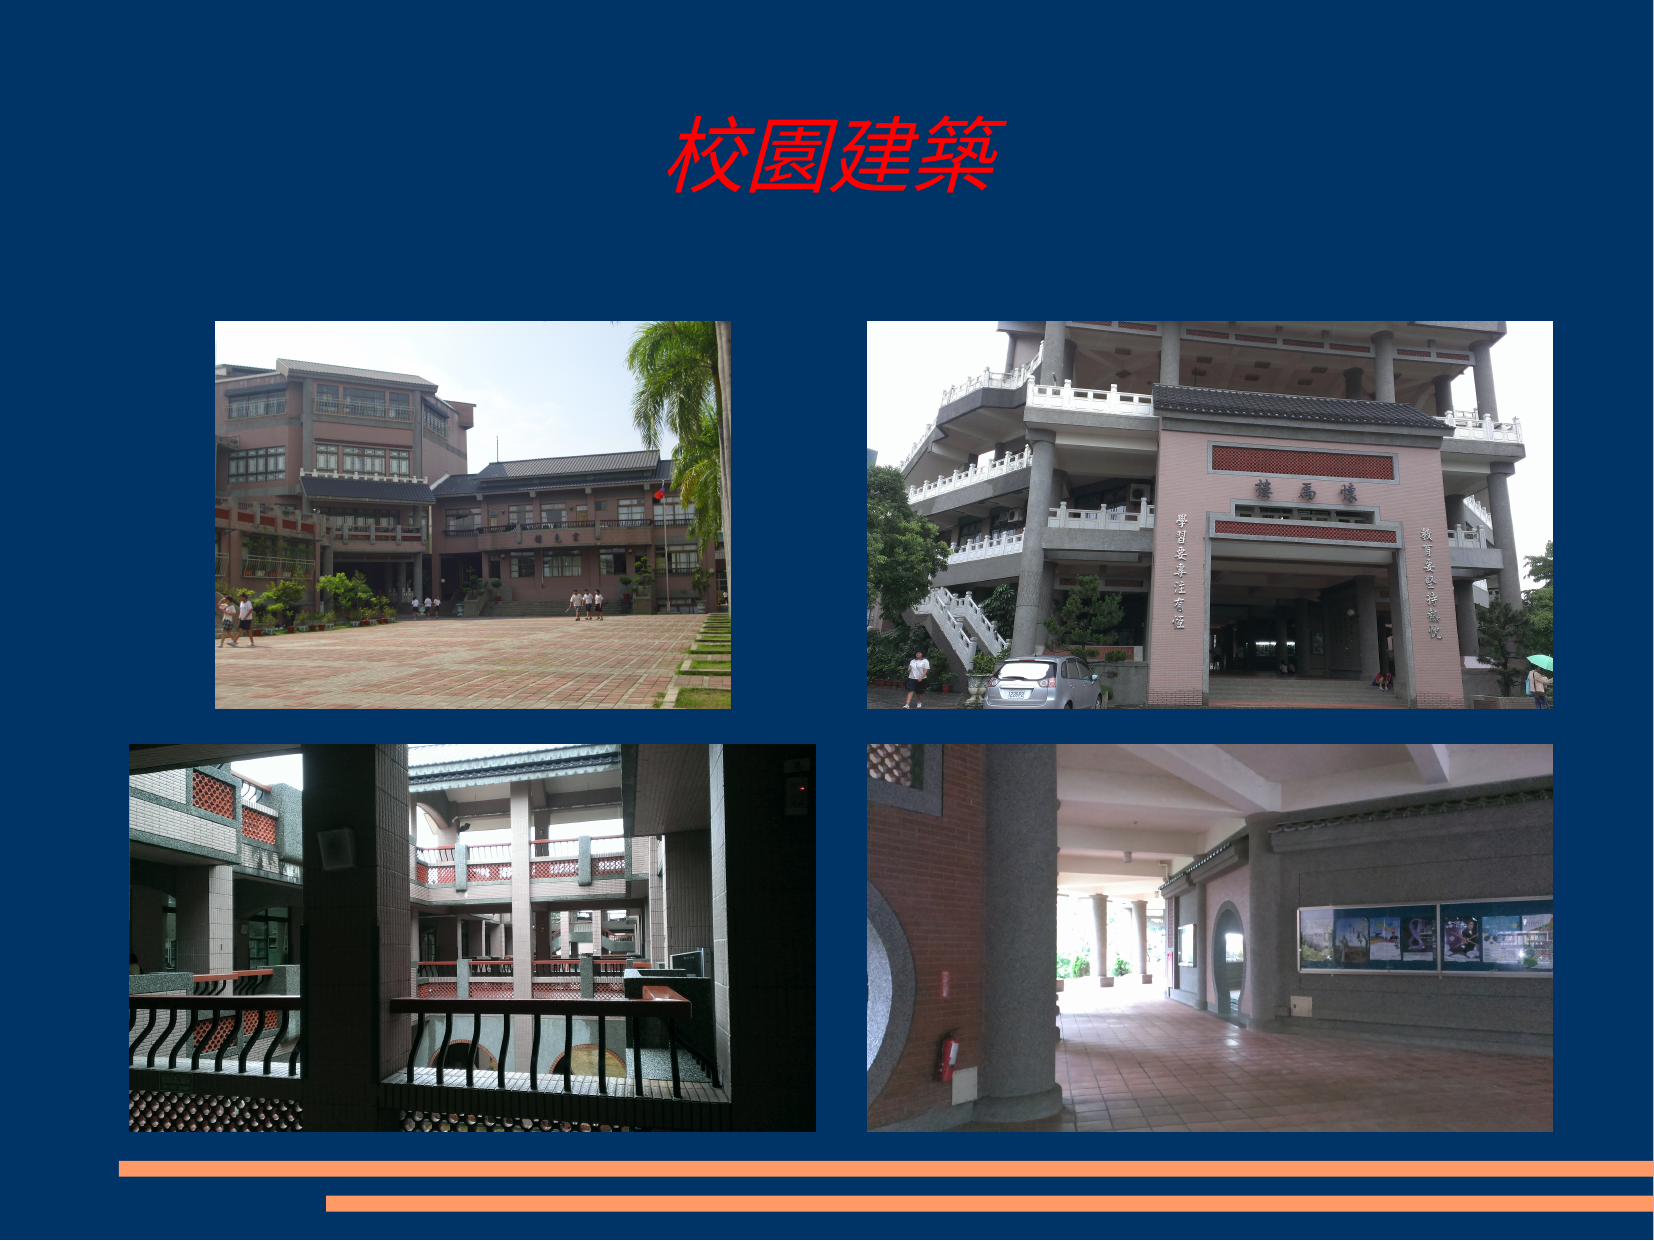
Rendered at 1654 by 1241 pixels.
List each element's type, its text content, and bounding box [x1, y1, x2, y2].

picture [129, 744, 816, 1132]
picture [867, 744, 1553, 1132]
title 校園建築 [121, 46, 1534, 254]
picture [867, 321, 1553, 709]
picture [215, 321, 731, 709]
